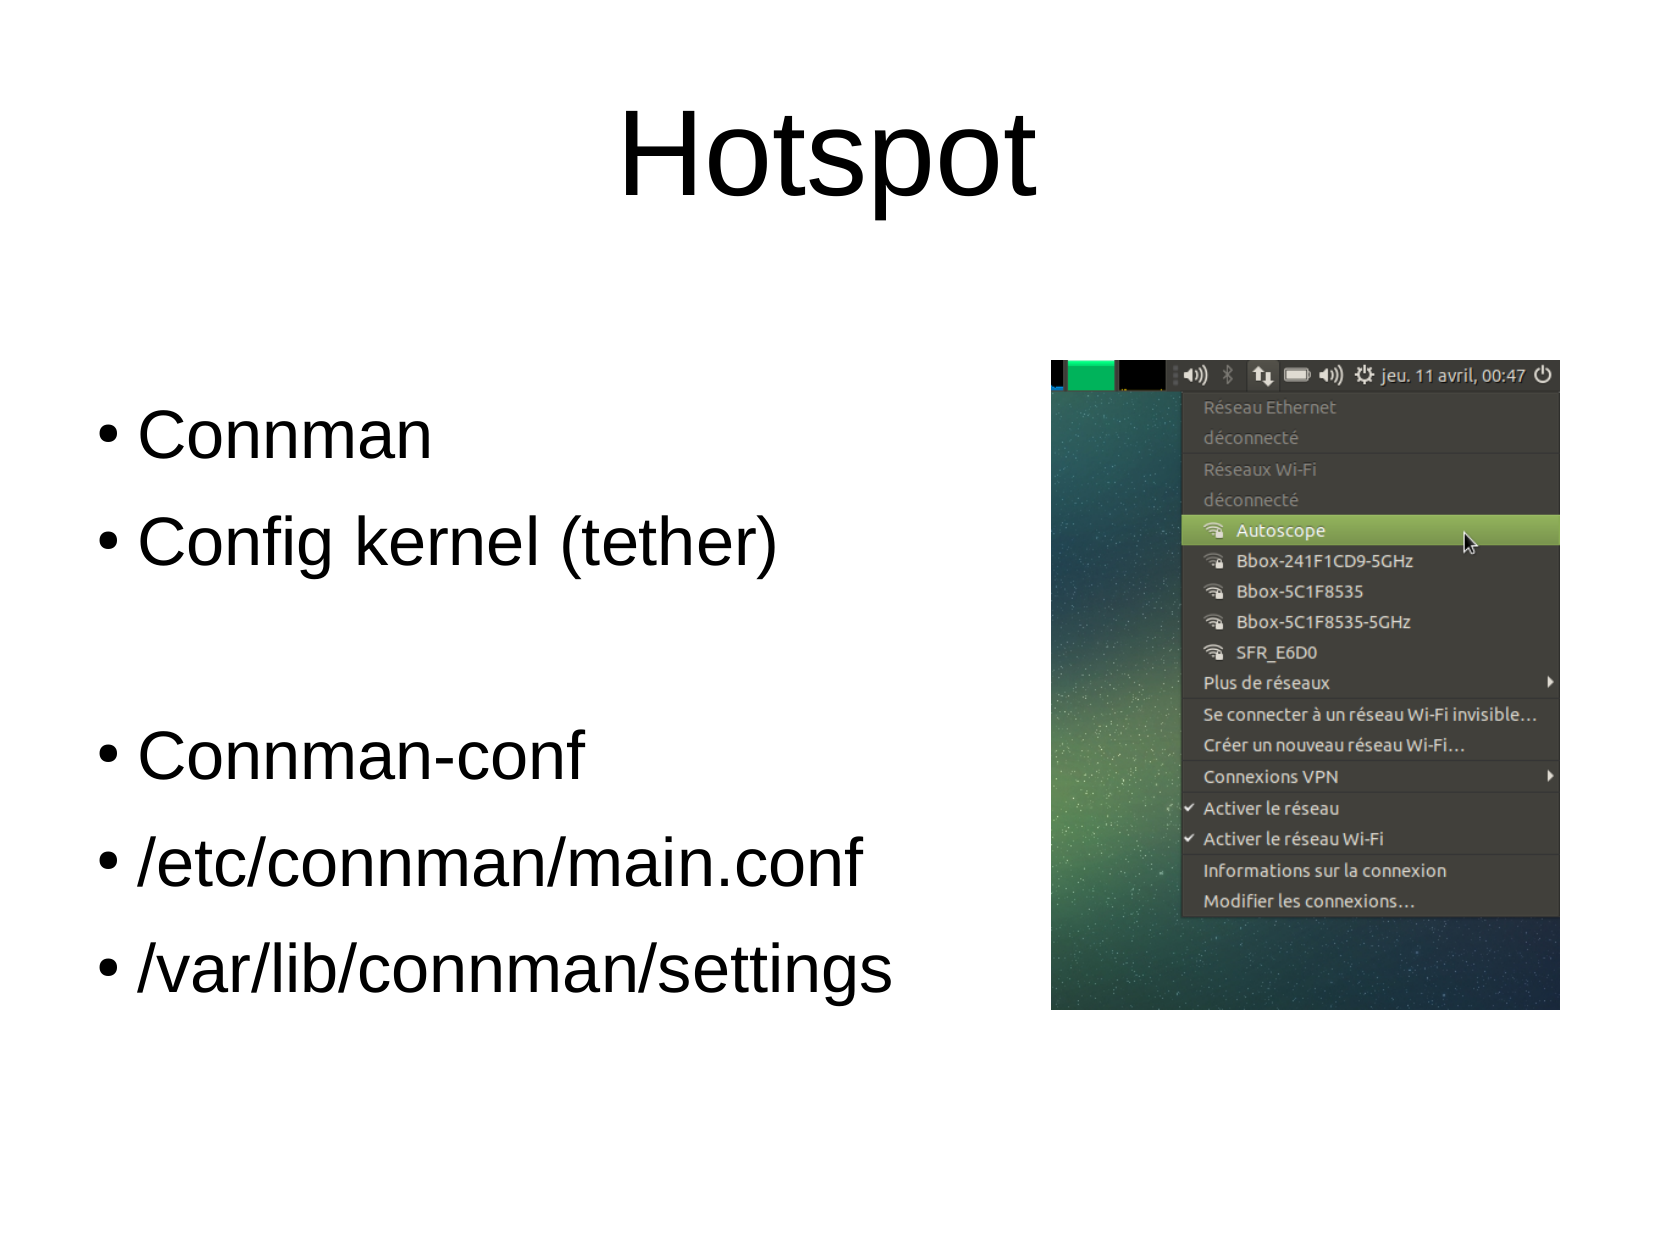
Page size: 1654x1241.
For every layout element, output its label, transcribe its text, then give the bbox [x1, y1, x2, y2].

picture [1051, 360, 1560, 1010]
list Connman Config kernel (tether) Connman-conf /etc/connman/main.conf /var/lib/connman/settings [82, 290, 1571, 1010]
title Hotspot [82, 49, 1571, 257]
